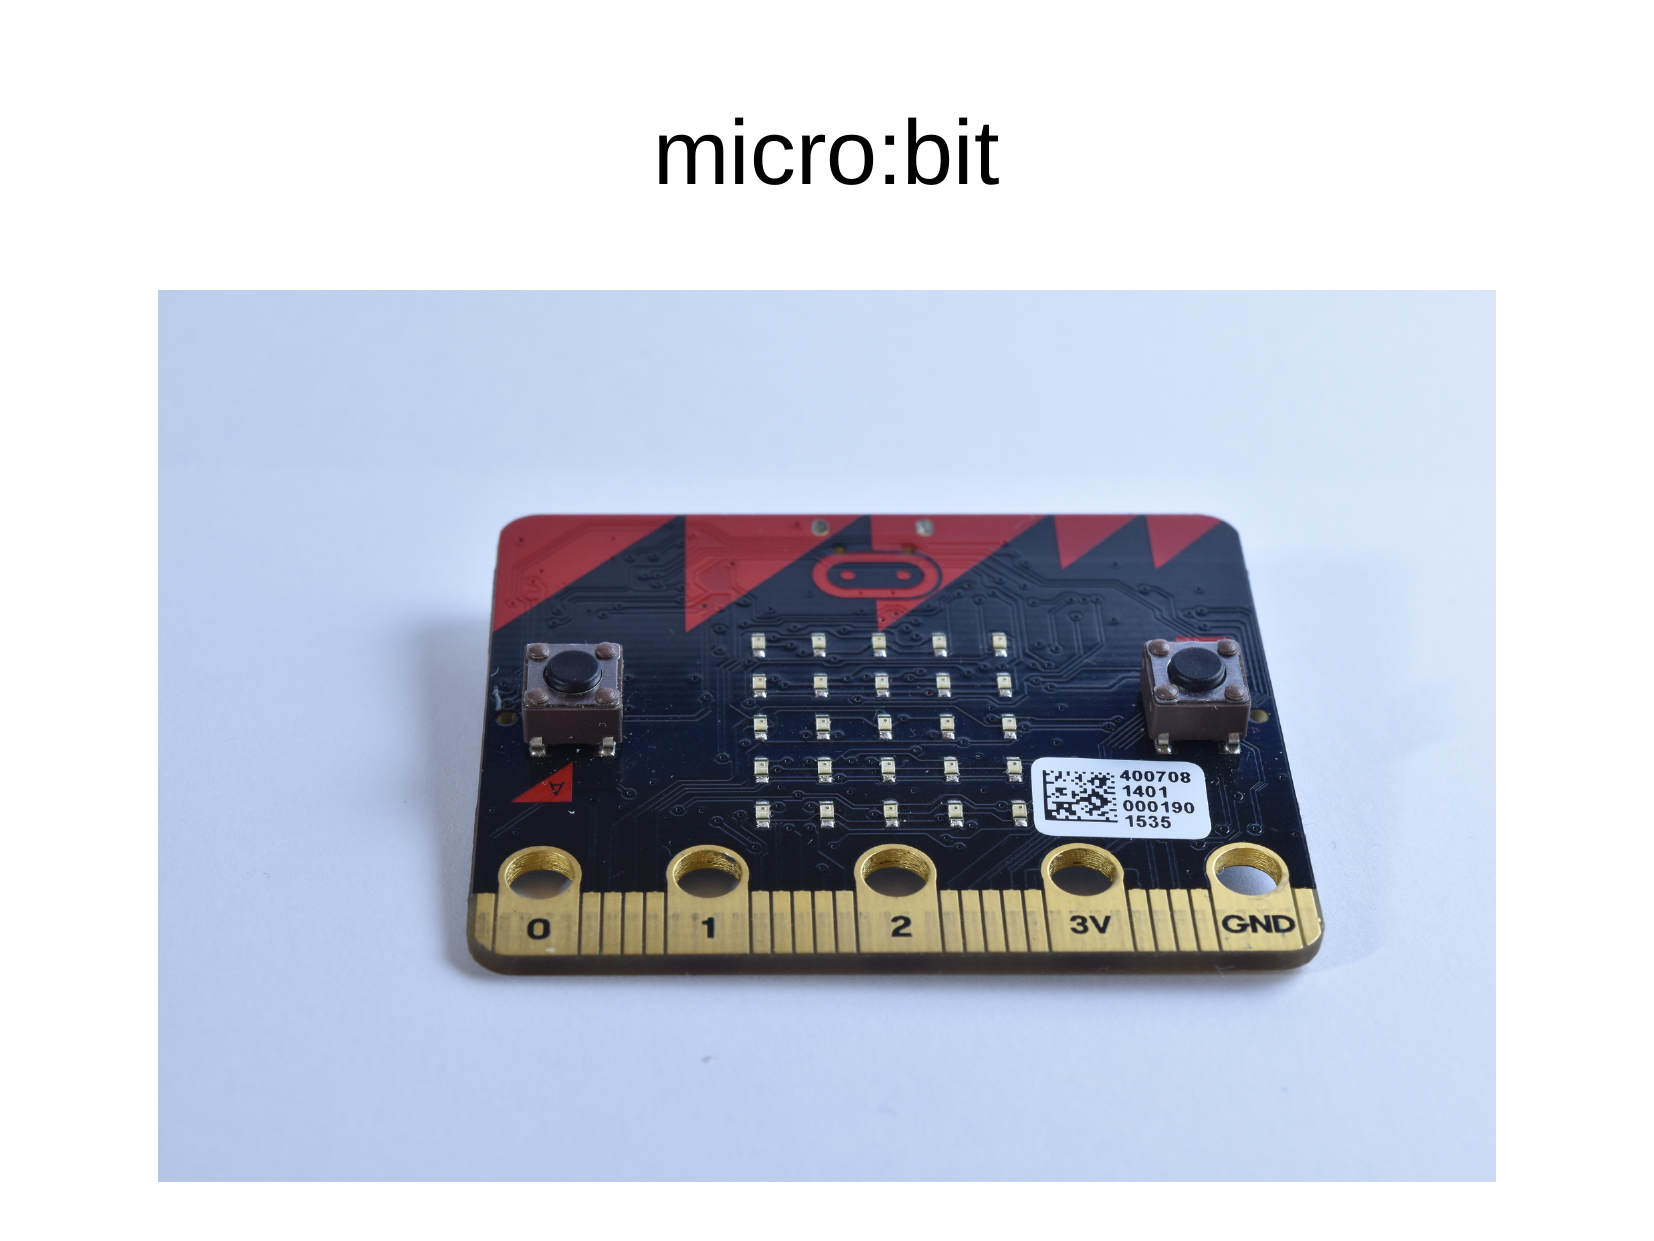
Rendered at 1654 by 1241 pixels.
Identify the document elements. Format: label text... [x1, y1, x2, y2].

title micro:bit [82, 49, 1571, 257]
picture [158, 290, 1496, 1182]
